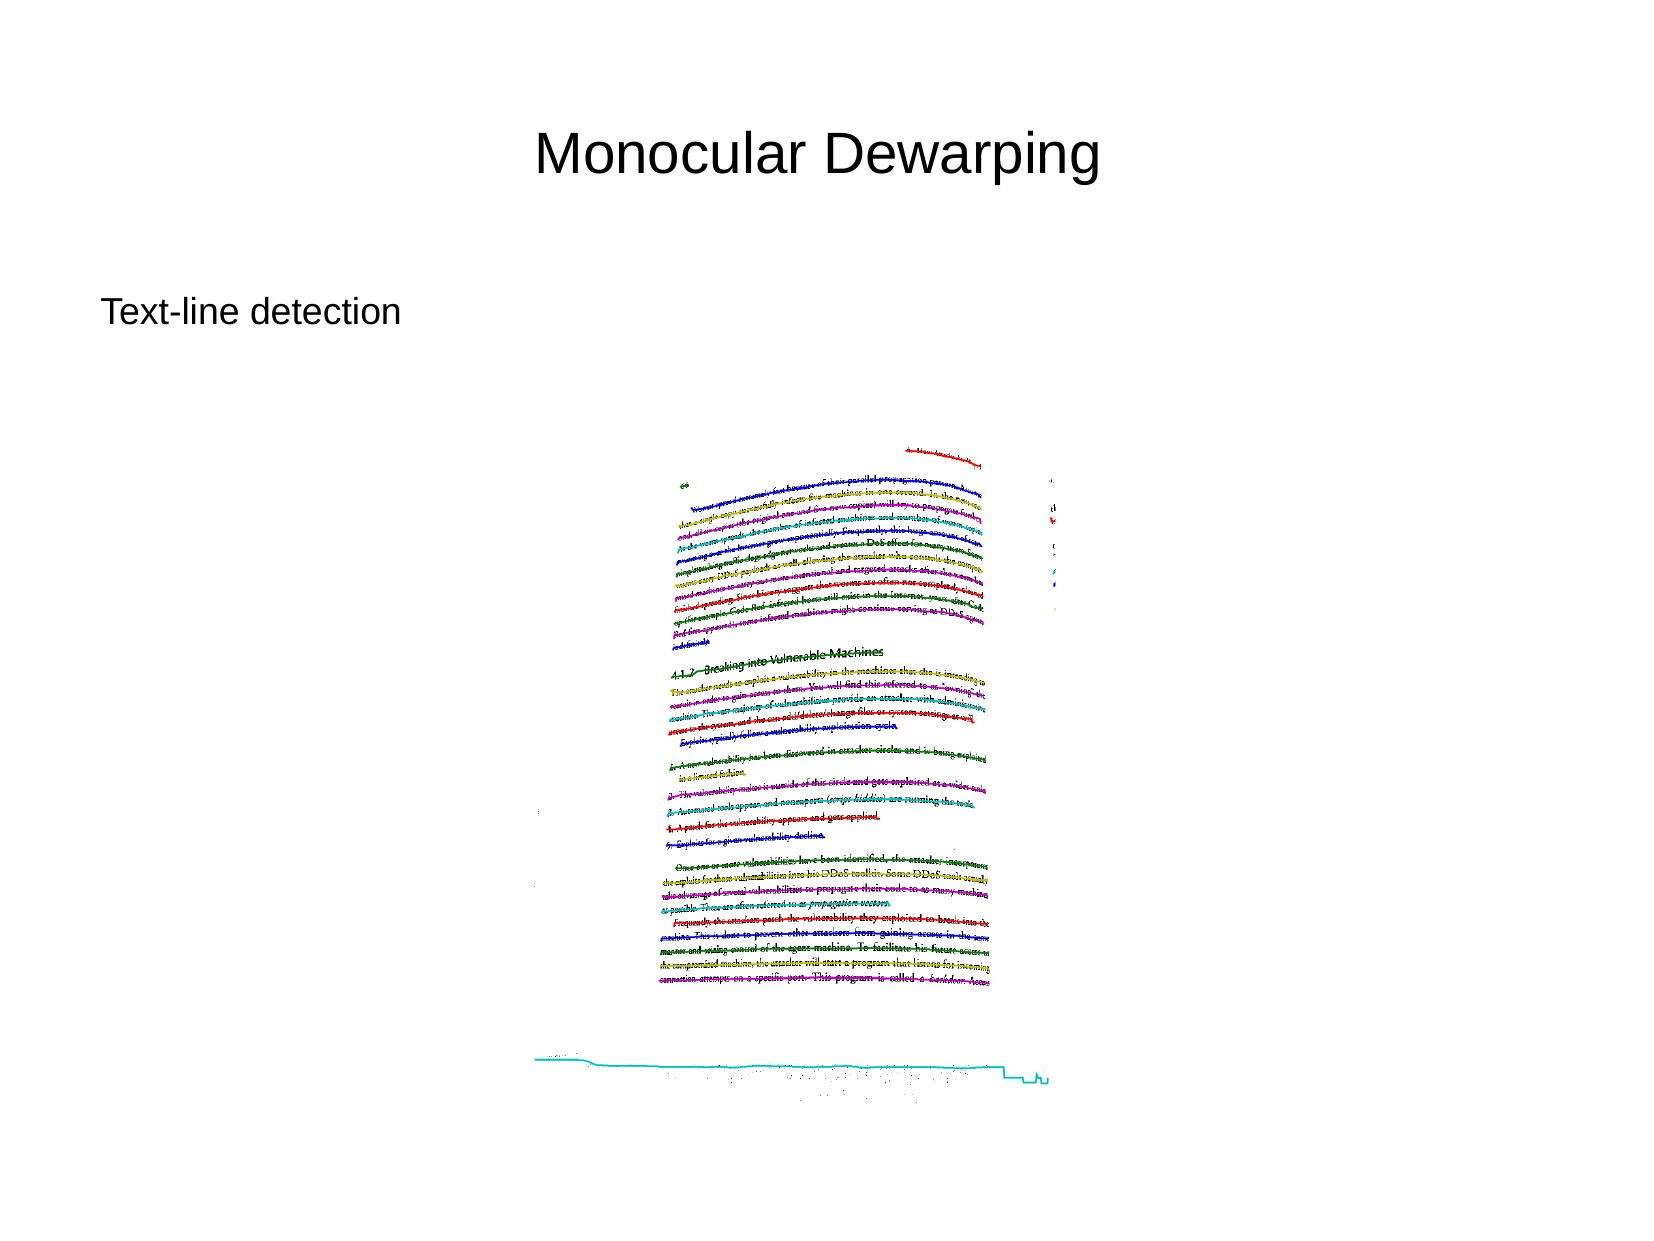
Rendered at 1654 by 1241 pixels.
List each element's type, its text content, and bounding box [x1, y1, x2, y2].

picture [530, 406, 1056, 1109]
list Text-line detection [82, 290, 1571, 1109]
title Monocular Dewarping [82, 49, 1571, 257]
